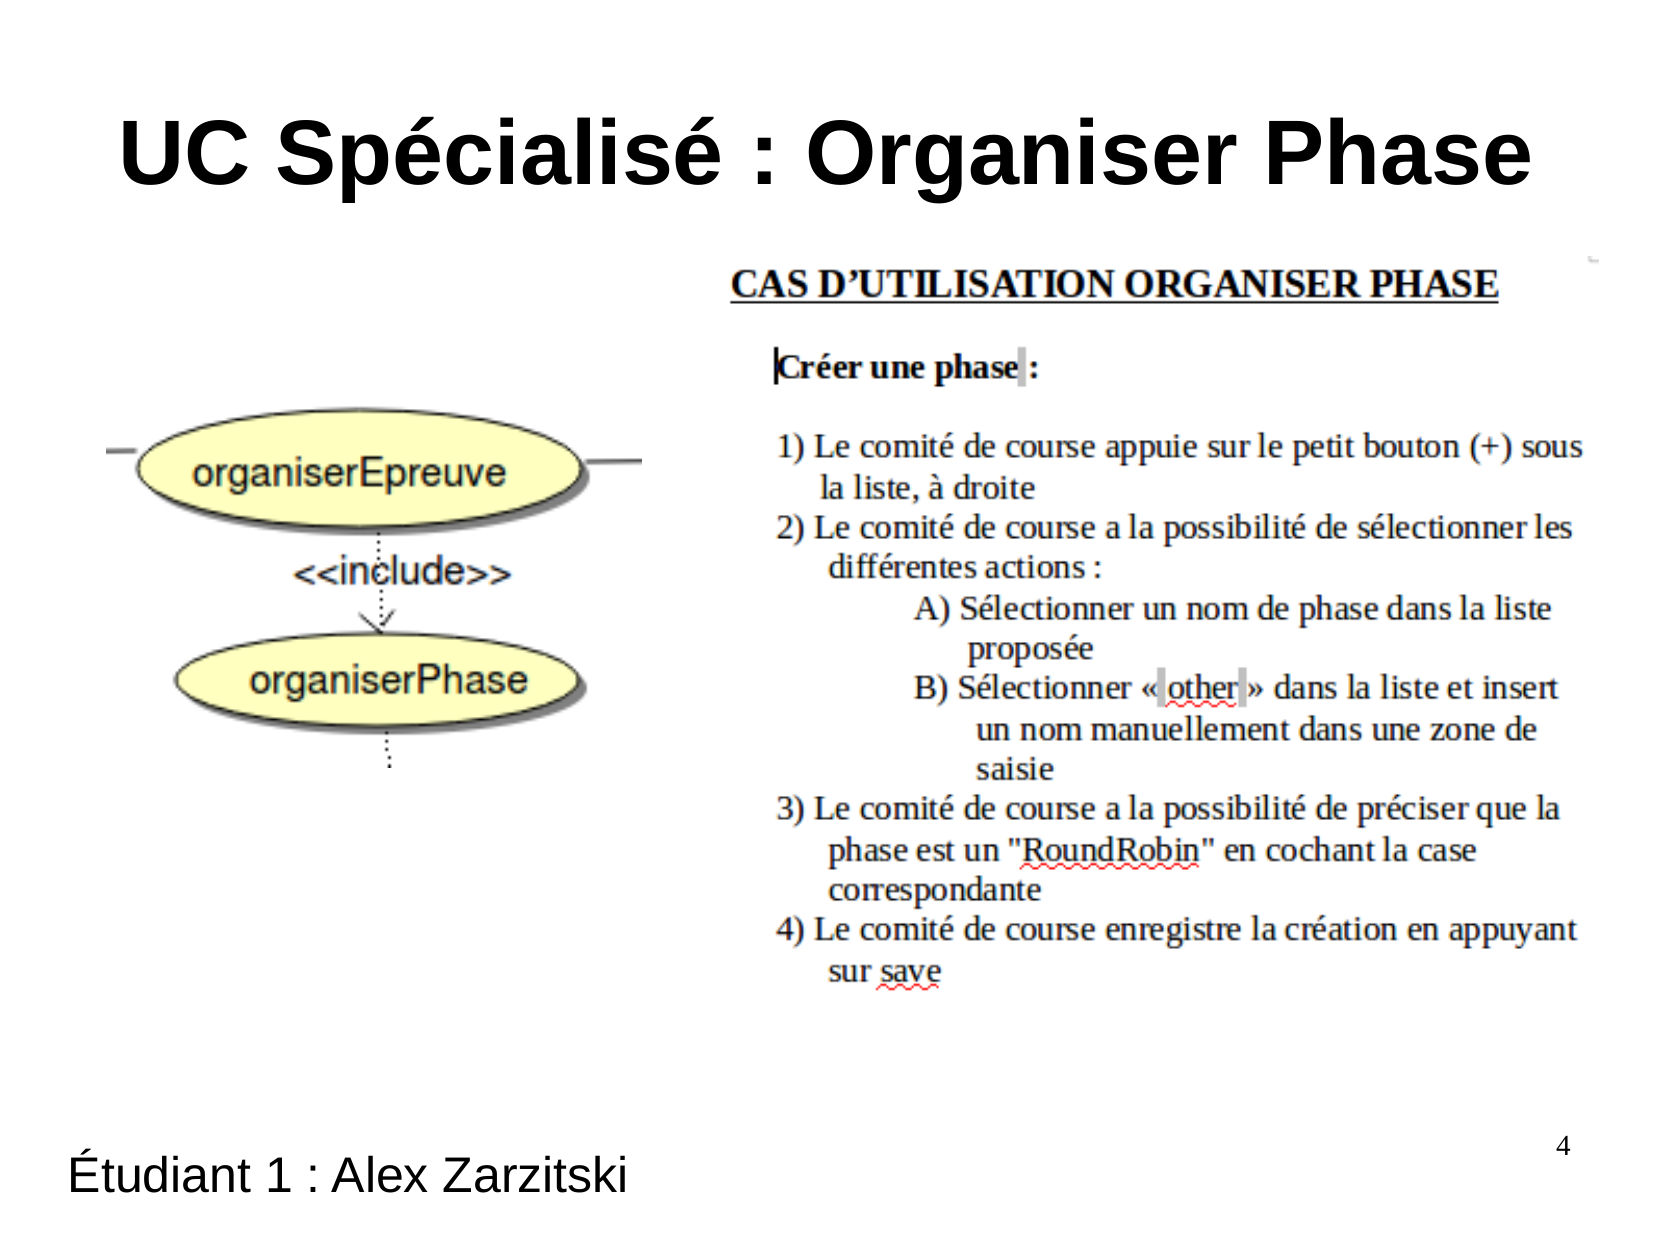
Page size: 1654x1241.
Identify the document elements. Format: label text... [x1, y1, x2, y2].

picture [106, 389, 642, 768]
picture [708, 256, 1599, 1001]
text_box Étudiant 1 : Alex Zarzitski [53, 1139, 650, 1211]
title UC Spécialisé : Organiser Phase [82, 49, 1571, 257]
